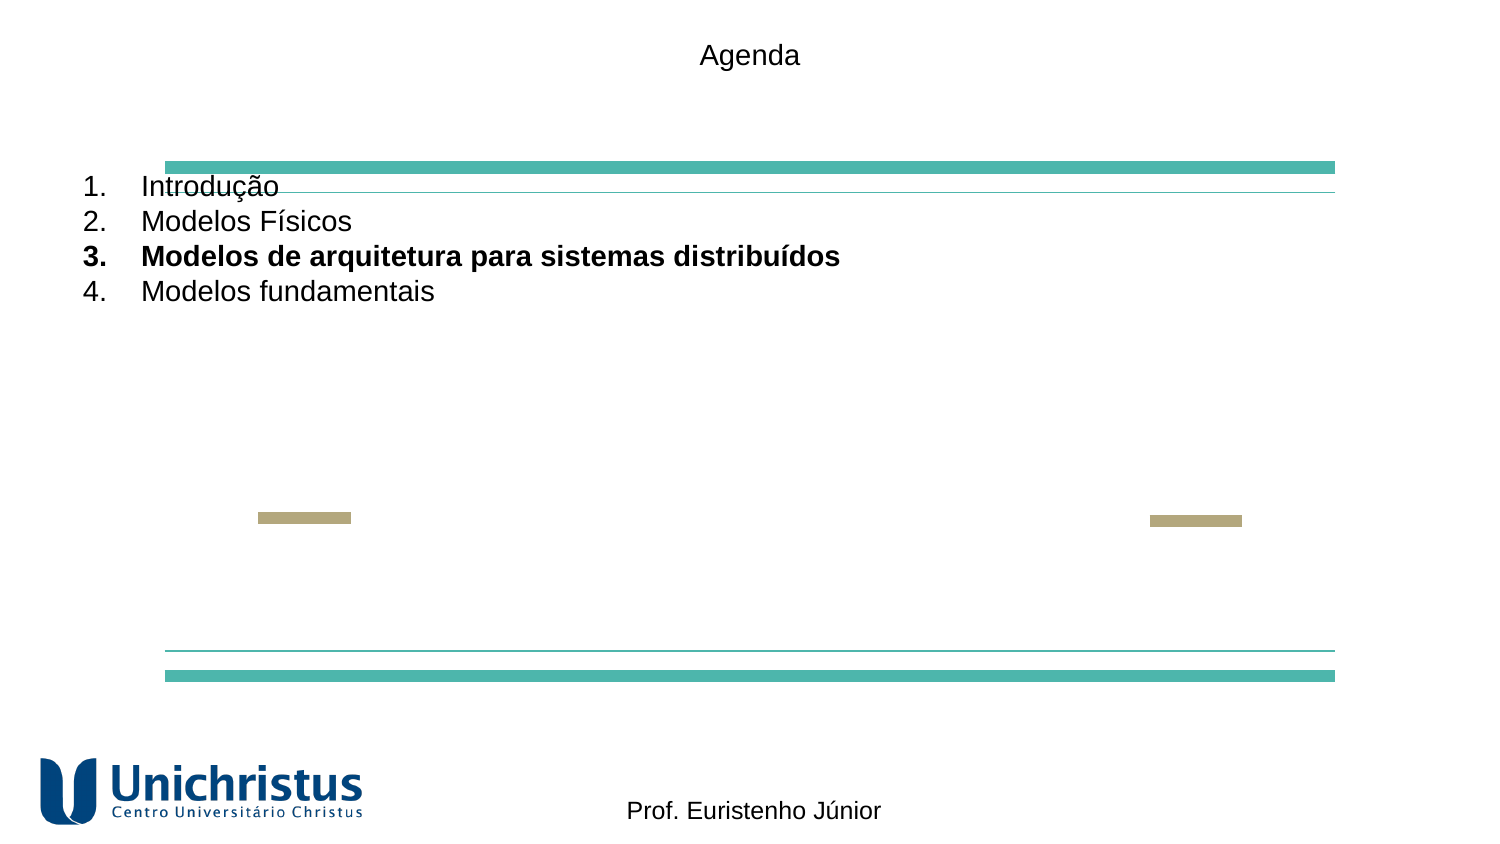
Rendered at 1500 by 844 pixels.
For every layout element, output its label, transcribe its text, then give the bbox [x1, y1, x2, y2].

title Agenda [51, 20, 1449, 137]
picture [35, 754, 367, 827]
list Introdução Modelos Físicos Modelos de arquitetura para sistemas distribuídos Modelos fundamentais [51, 152, 1449, 750]
